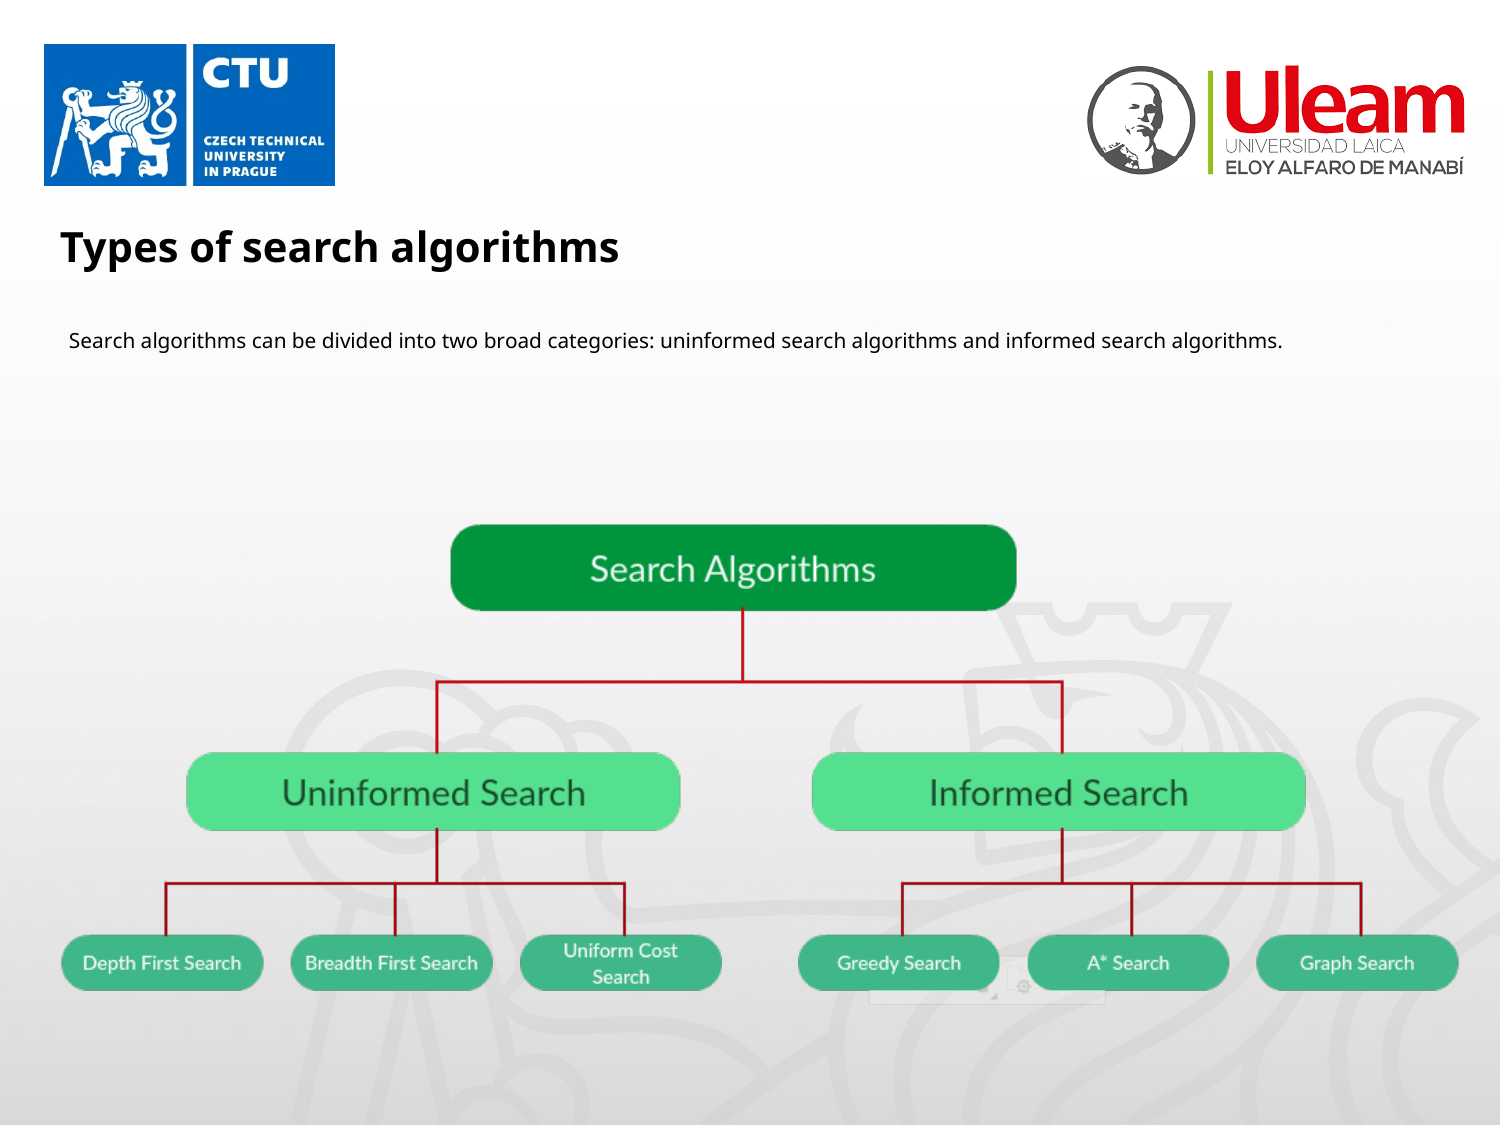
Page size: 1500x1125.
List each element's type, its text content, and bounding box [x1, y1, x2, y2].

title Types of search algorithms [45, 212, 1006, 328]
picture [0, 0, 1500, 1125]
text_box Search algorithms can be divided into two broad categories: uninformed search algorithms and informed search algorithms. [54, 320, 1381, 361]
